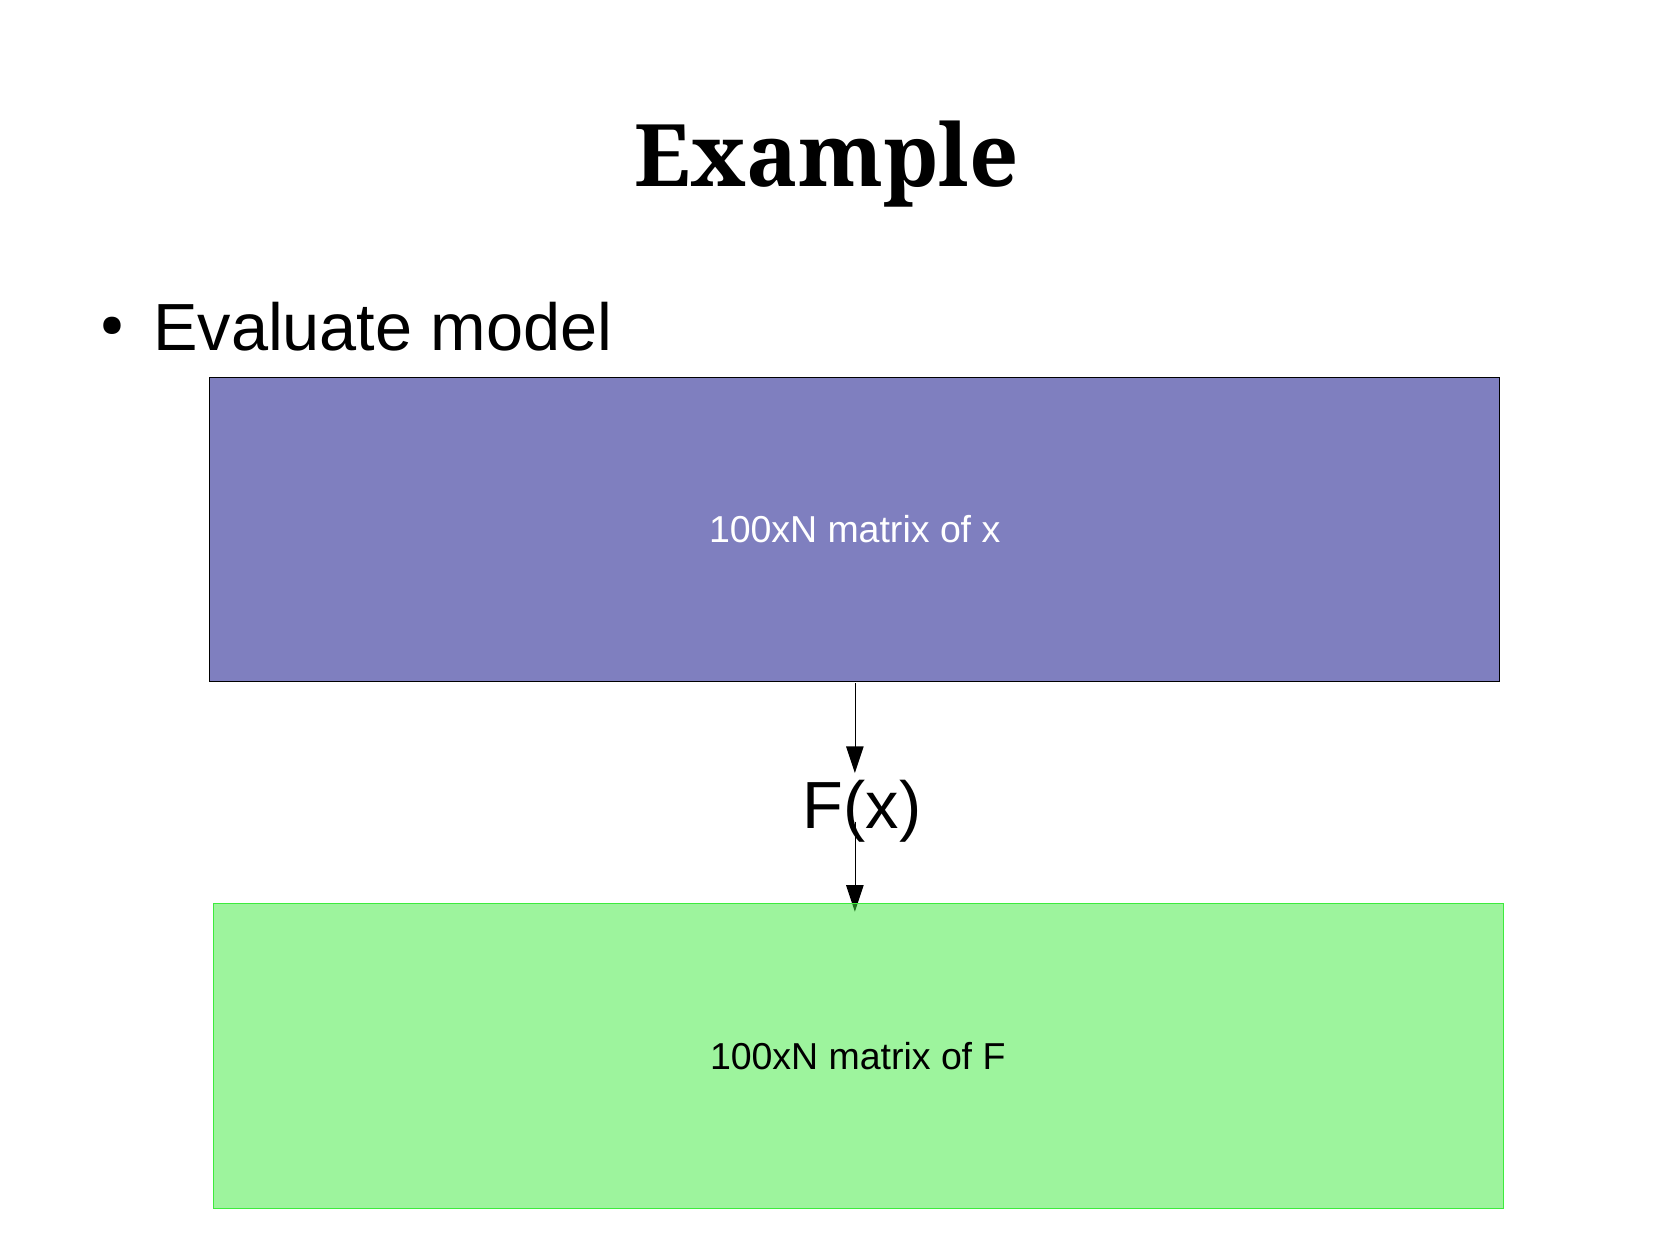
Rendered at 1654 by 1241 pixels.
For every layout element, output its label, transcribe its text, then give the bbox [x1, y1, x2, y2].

text_box 100xN matrix of x [209, 377, 1500, 682]
text_box 100xN matrix of F [213, 903, 1504, 1209]
list Evaluate model F(x) [82, 290, 1571, 1010]
title Example [82, 49, 1571, 257]
